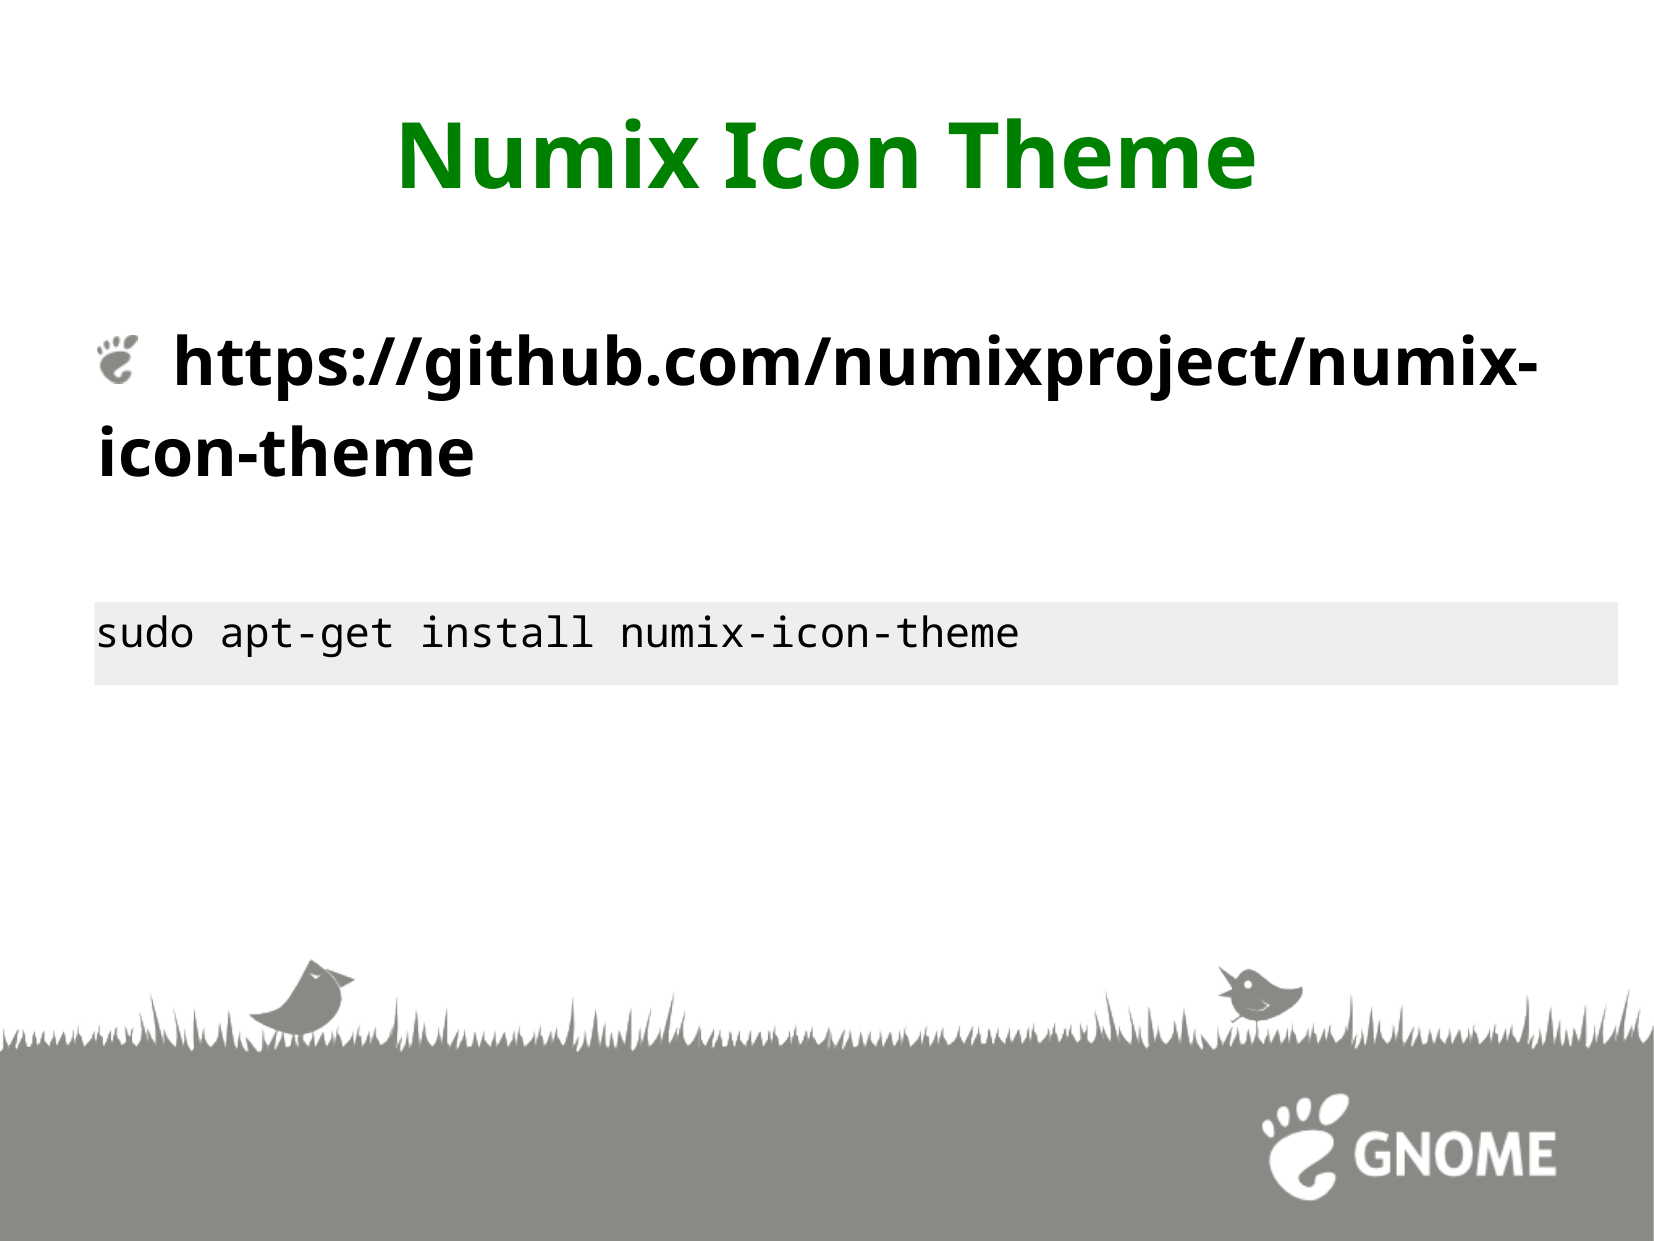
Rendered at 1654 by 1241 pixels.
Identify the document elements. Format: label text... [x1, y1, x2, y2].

text_box https://github.com/numixproject/numix-icon-theme [83, 307, 1571, 949]
picture [0, 0, 1654, 1241]
list sudo apt-get install numix-icon-theme [94, 602, 1619, 686]
title Numix Icon Theme [82, 49, 1571, 257]
